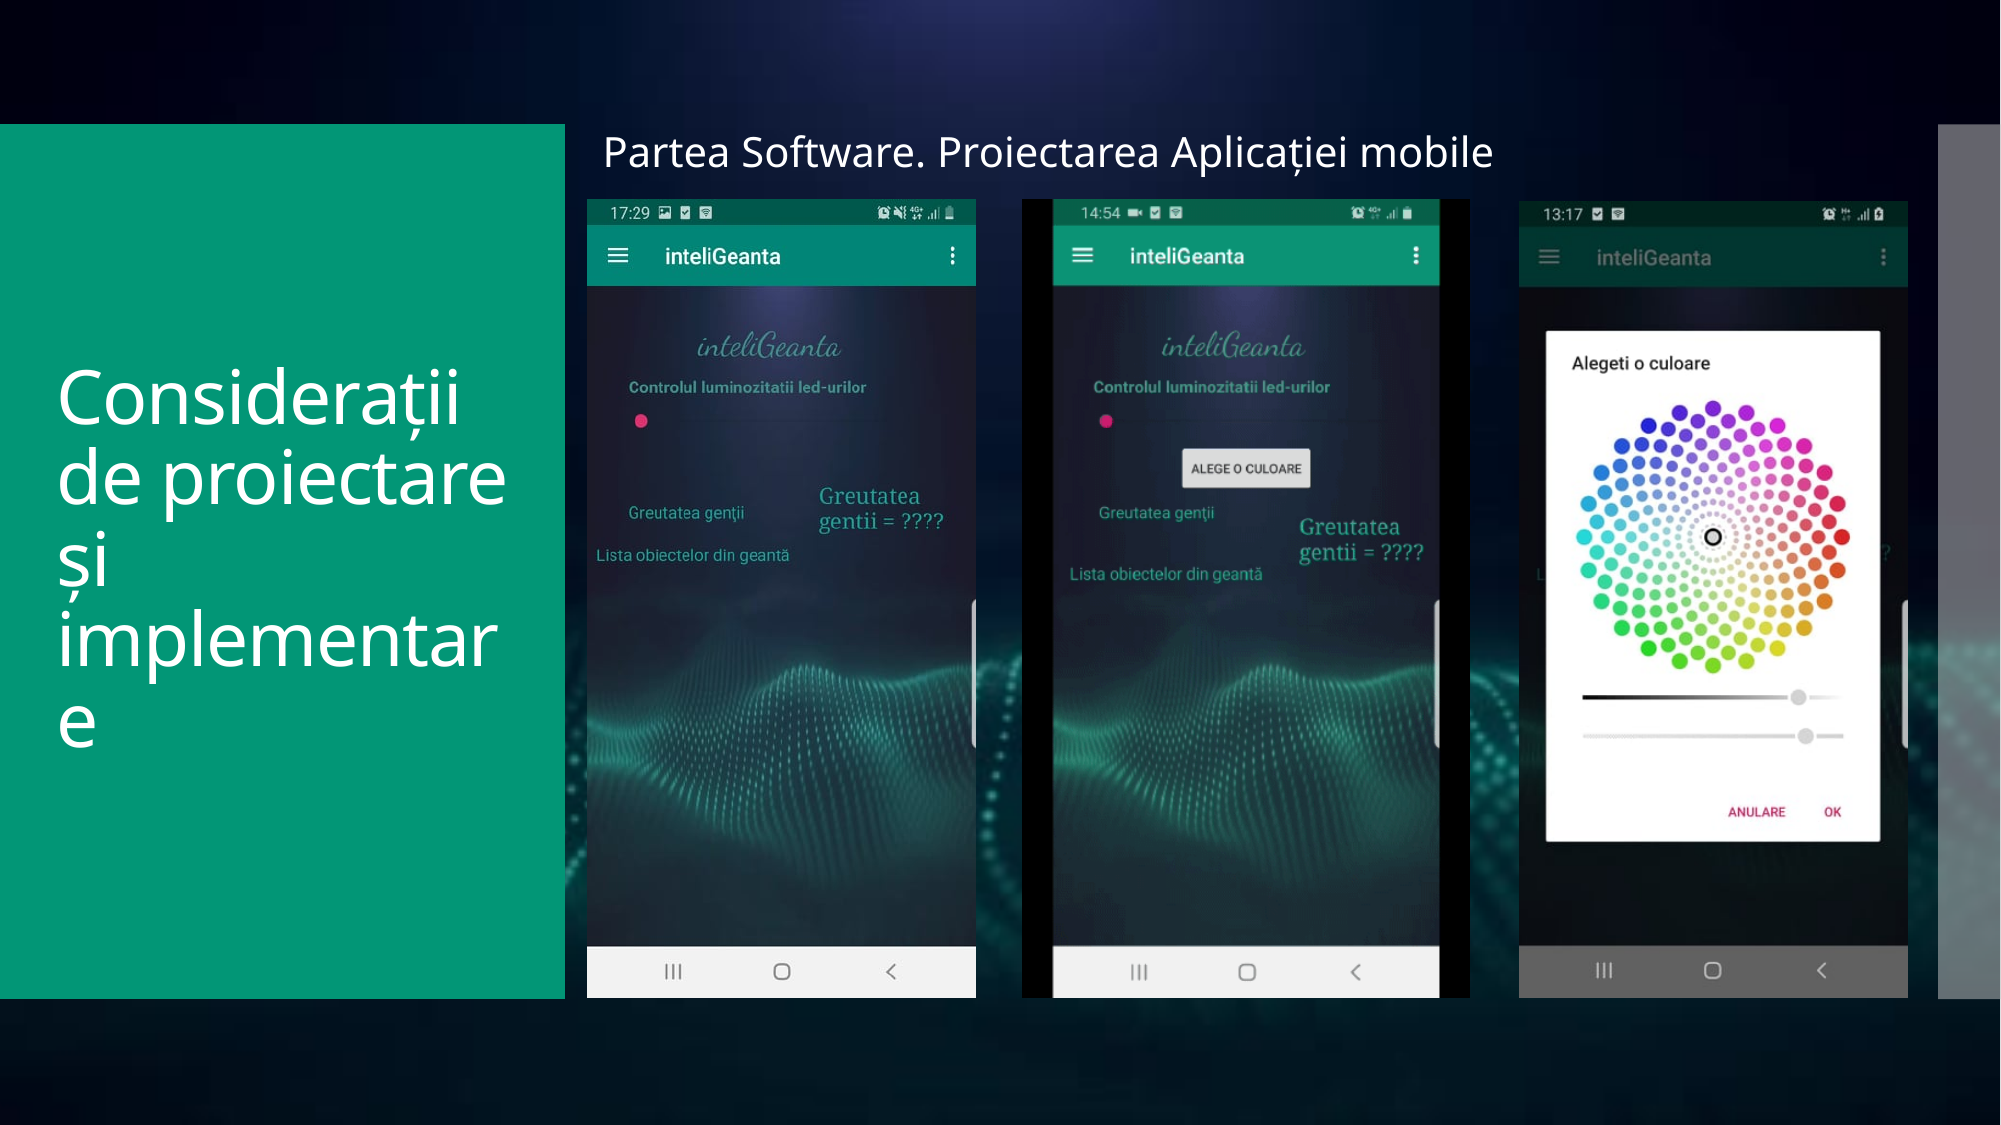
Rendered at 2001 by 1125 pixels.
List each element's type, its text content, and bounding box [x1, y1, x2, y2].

picture [1022, 199, 1470, 998]
picture [587, 199, 976, 998]
picture [1519, 201, 1908, 998]
title Consideraţii de proiectare şi implementare [41, 184, 526, 940]
text_box Partea Software. Proiectarea Aplicaţiei mobile [587, 118, 1703, 185]
